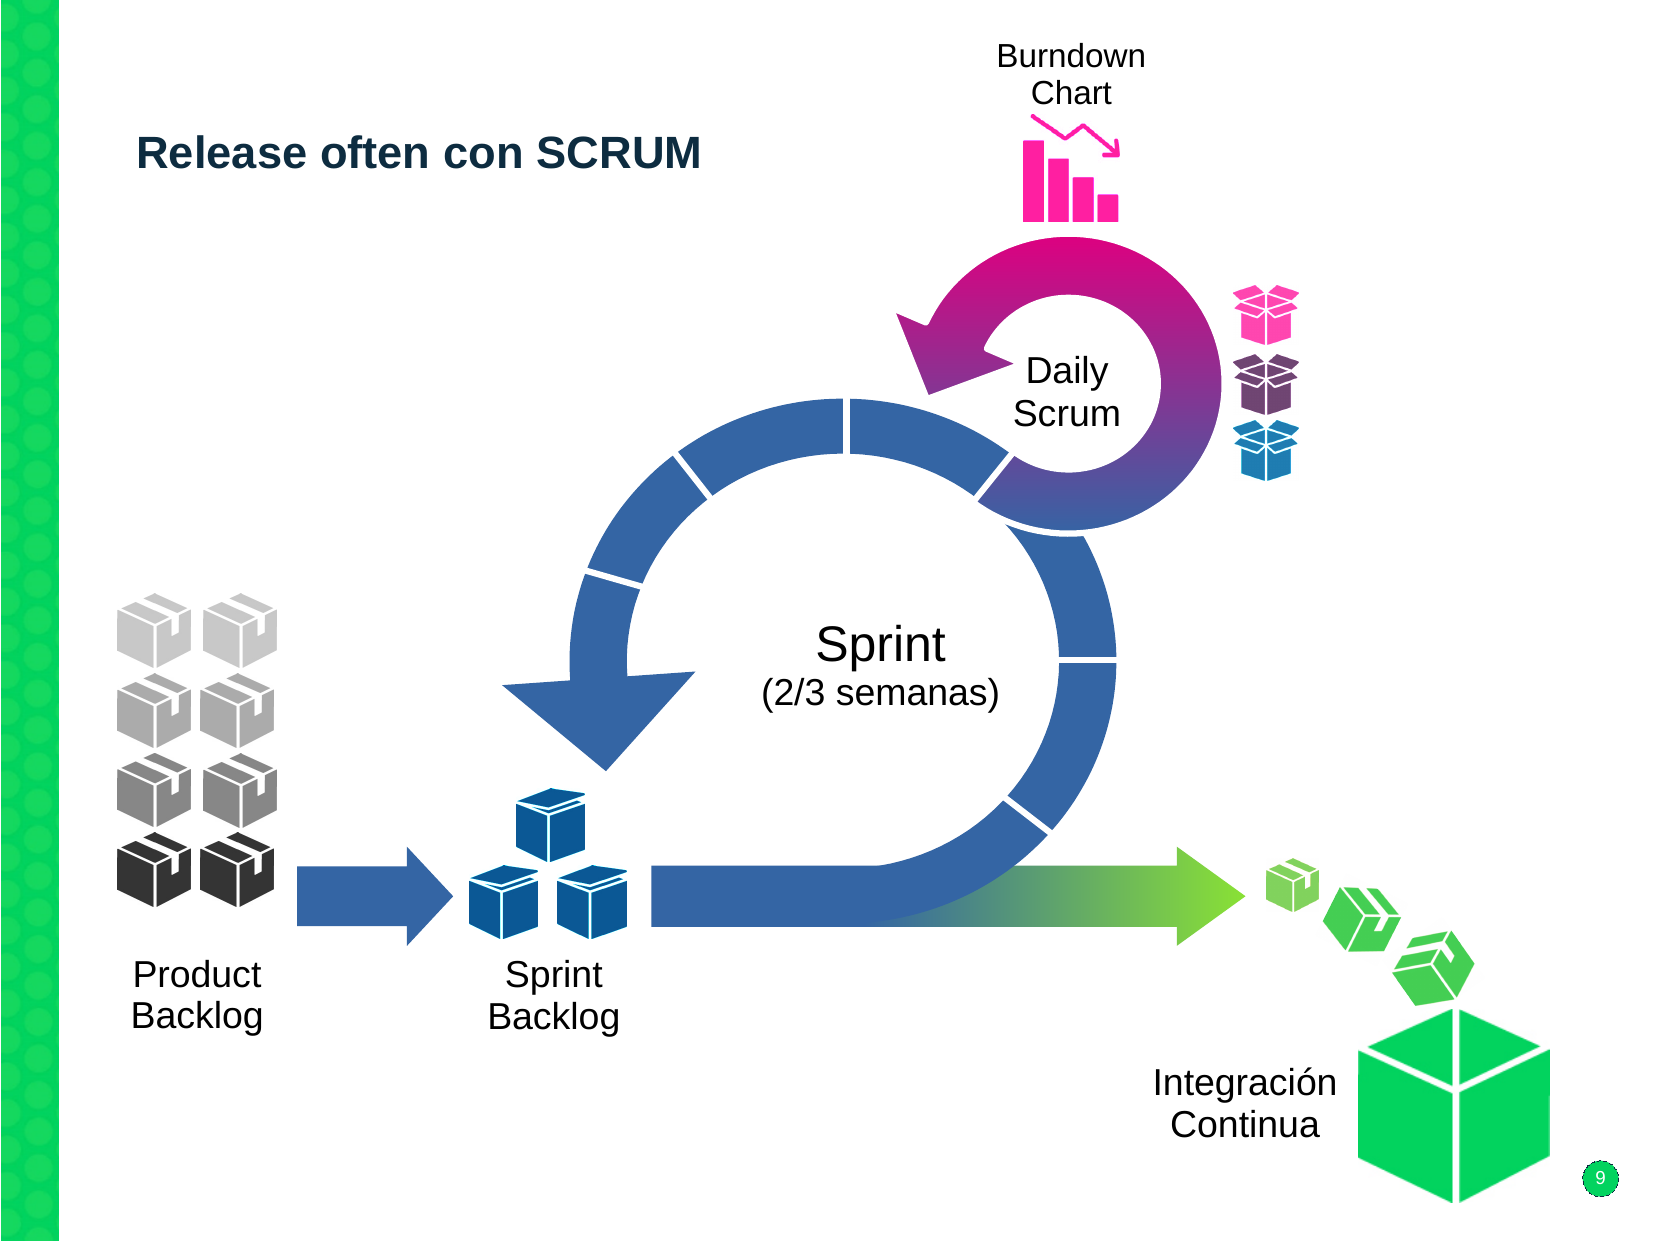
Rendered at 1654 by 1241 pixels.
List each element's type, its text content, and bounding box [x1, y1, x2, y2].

text_box Burndown Chart [954, 30, 1189, 119]
picture [1, 0, 59, 1241]
picture [469, 865, 538, 939]
picture [117, 673, 191, 748]
picture [1315, 873, 1408, 966]
picture [200, 673, 274, 748]
picture [117, 753, 191, 828]
text_box Integración Continua [1137, 1053, 1353, 1153]
text_box [651, 801, 1246, 946]
text_box [502, 574, 696, 772]
text_box [587, 456, 707, 583]
picture [1266, 858, 1319, 912]
picture [1358, 917, 1550, 1203]
picture [1233, 285, 1299, 346]
picture [1233, 420, 1299, 481]
text_box [850, 233, 1225, 657]
picture [203, 593, 277, 668]
picture [203, 753, 277, 828]
picture [557, 865, 627, 939]
text_box [1008, 663, 1117, 830]
picture [117, 593, 191, 668]
text_box [679, 398, 843, 496]
text_box Product Backlog [69, 945, 325, 1045]
picture [1023, 119, 1120, 222]
title Release often con SCRUM [121, 49, 1531, 257]
picture [200, 832, 274, 907]
picture [1233, 354, 1299, 415]
picture [516, 788, 585, 862]
text_box Sprint (2/3 semanas) [711, 608, 1051, 764]
picture [117, 832, 191, 907]
text_box Sprint Backlog [426, 945, 682, 1045]
text_box [297, 846, 454, 946]
text_box Daily Scrum [939, 342, 1195, 442]
